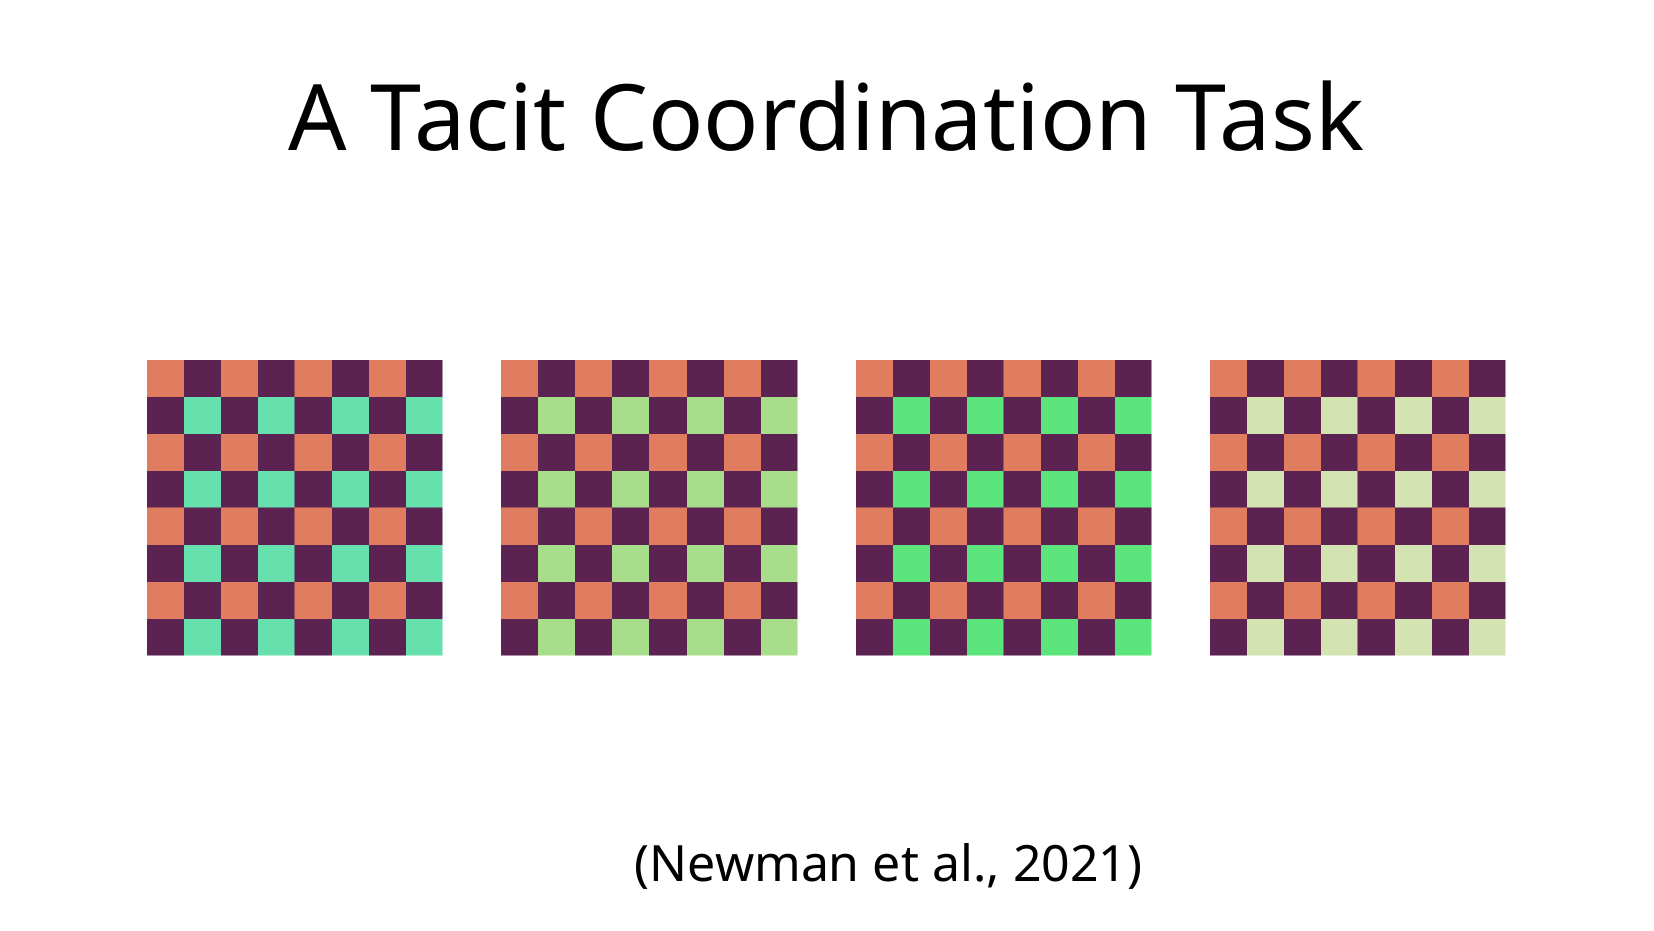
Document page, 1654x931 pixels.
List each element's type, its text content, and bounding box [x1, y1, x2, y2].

title A Tacit Coordination Task [82, 37, 1571, 193]
picture [501, 360, 798, 656]
text_box (Newman et al., 2021) [620, 820, 1158, 904]
picture [856, 360, 1152, 656]
picture [1210, 360, 1506, 656]
picture [147, 360, 443, 656]
